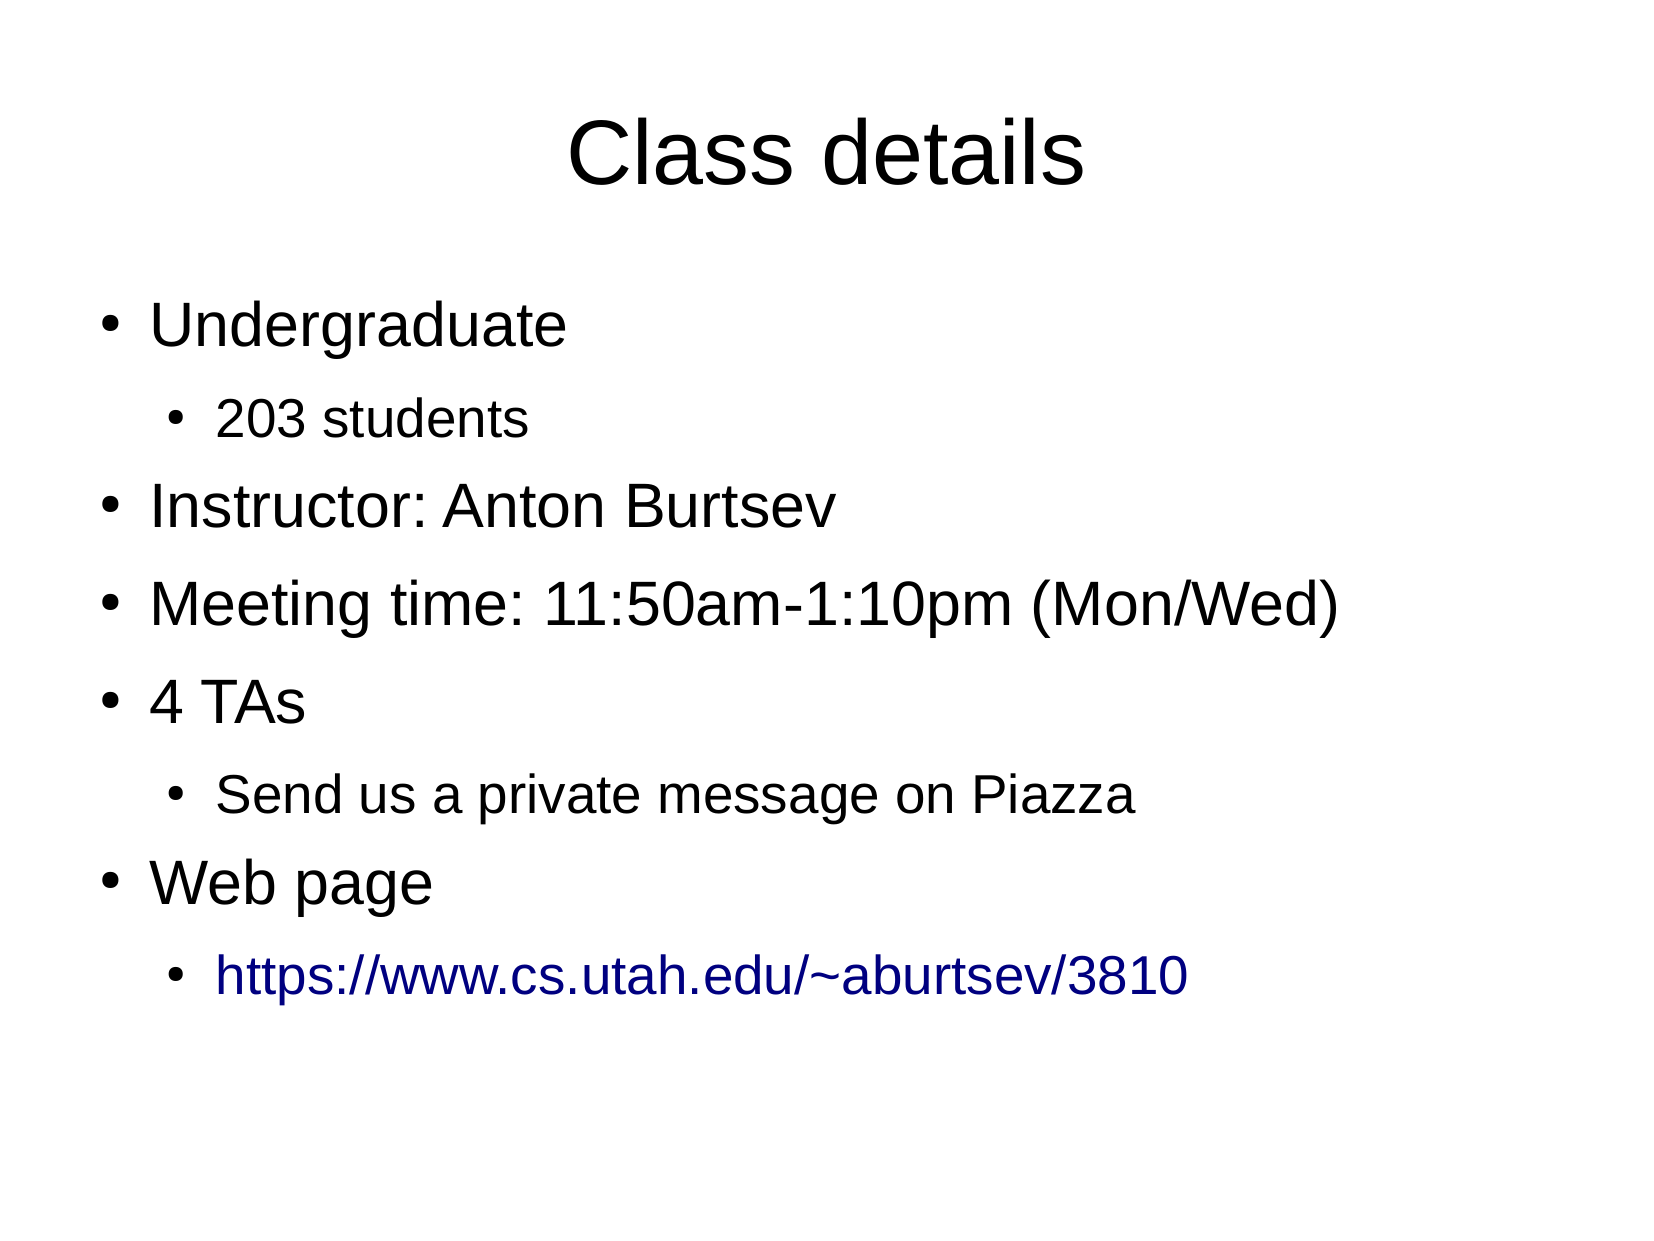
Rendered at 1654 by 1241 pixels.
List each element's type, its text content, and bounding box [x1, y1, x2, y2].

list Undergraduate 203 students Instructor: Anton Burtsev Meeting time: 11:50am-1:10pm (Mon/Wed) 4 TAs Send us a private message on Piazza Web page https://www.cs.utah.edu/~aburtsev/3810 [82, 290, 1571, 1010]
title Class details [82, 49, 1571, 257]
